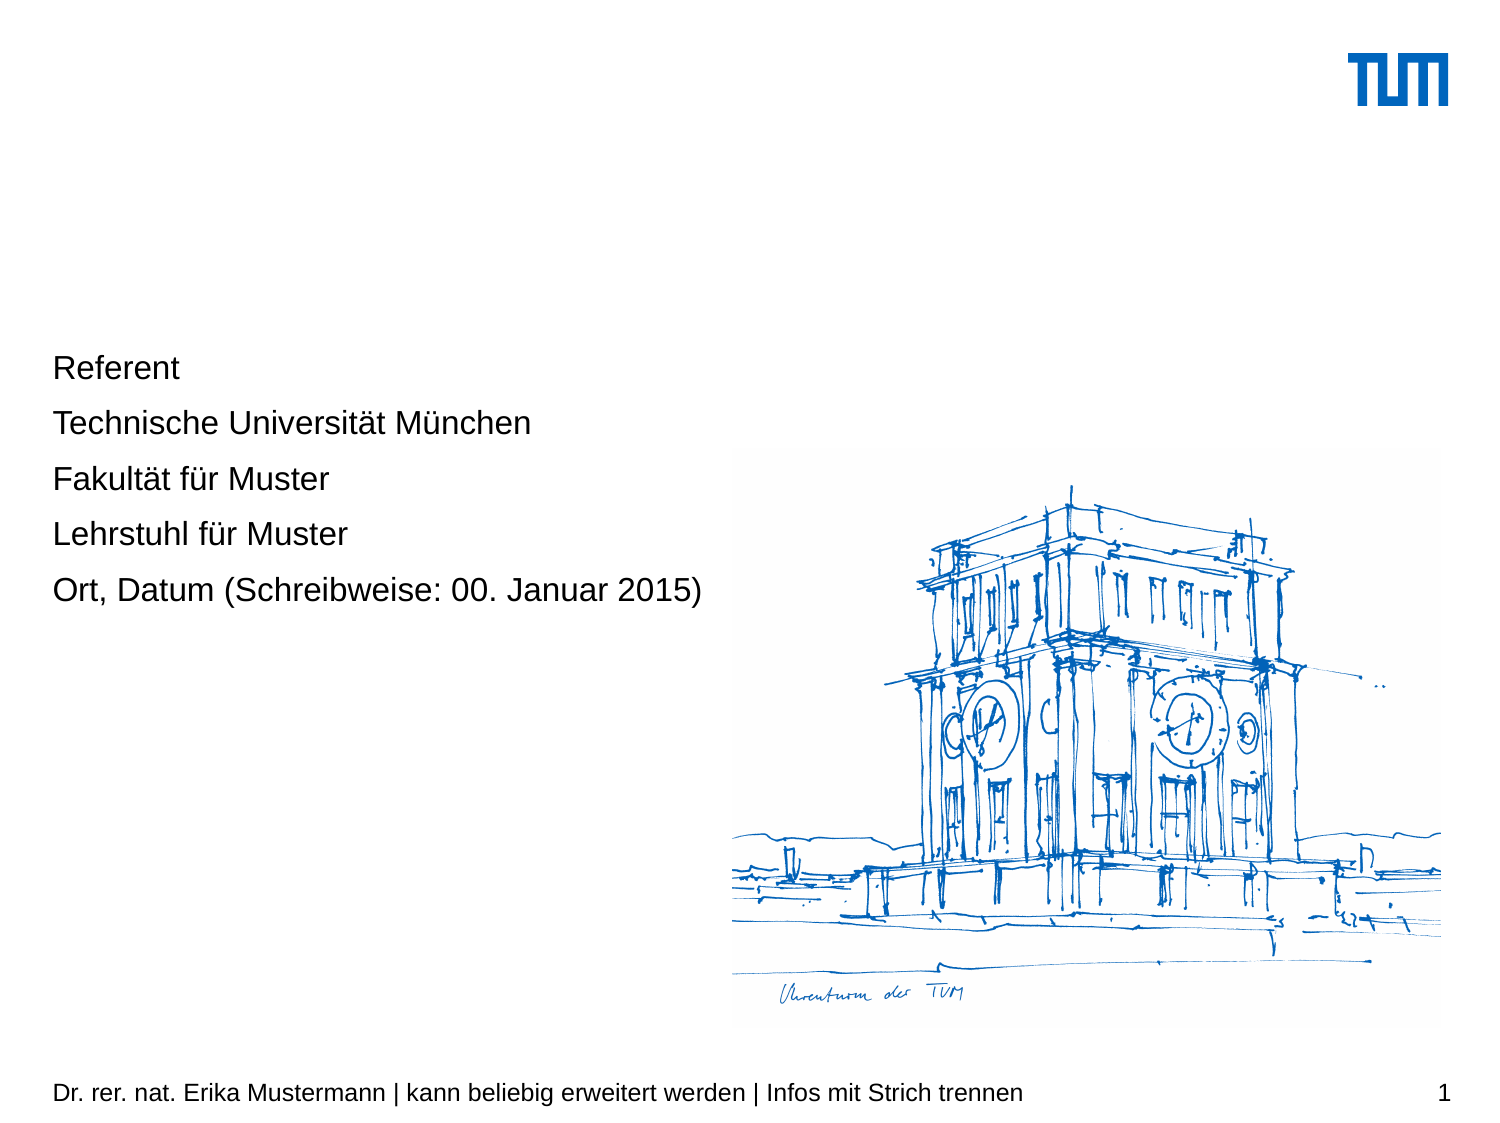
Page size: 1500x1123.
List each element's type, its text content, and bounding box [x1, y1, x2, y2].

picture [732, 448, 1441, 1028]
list Referent Technische Universität München Fakultät für Muster Lehrstuhl für Muster Ort, Datum (Schreibweise: 00. Januar 2015) [52, 330, 1453, 609]
